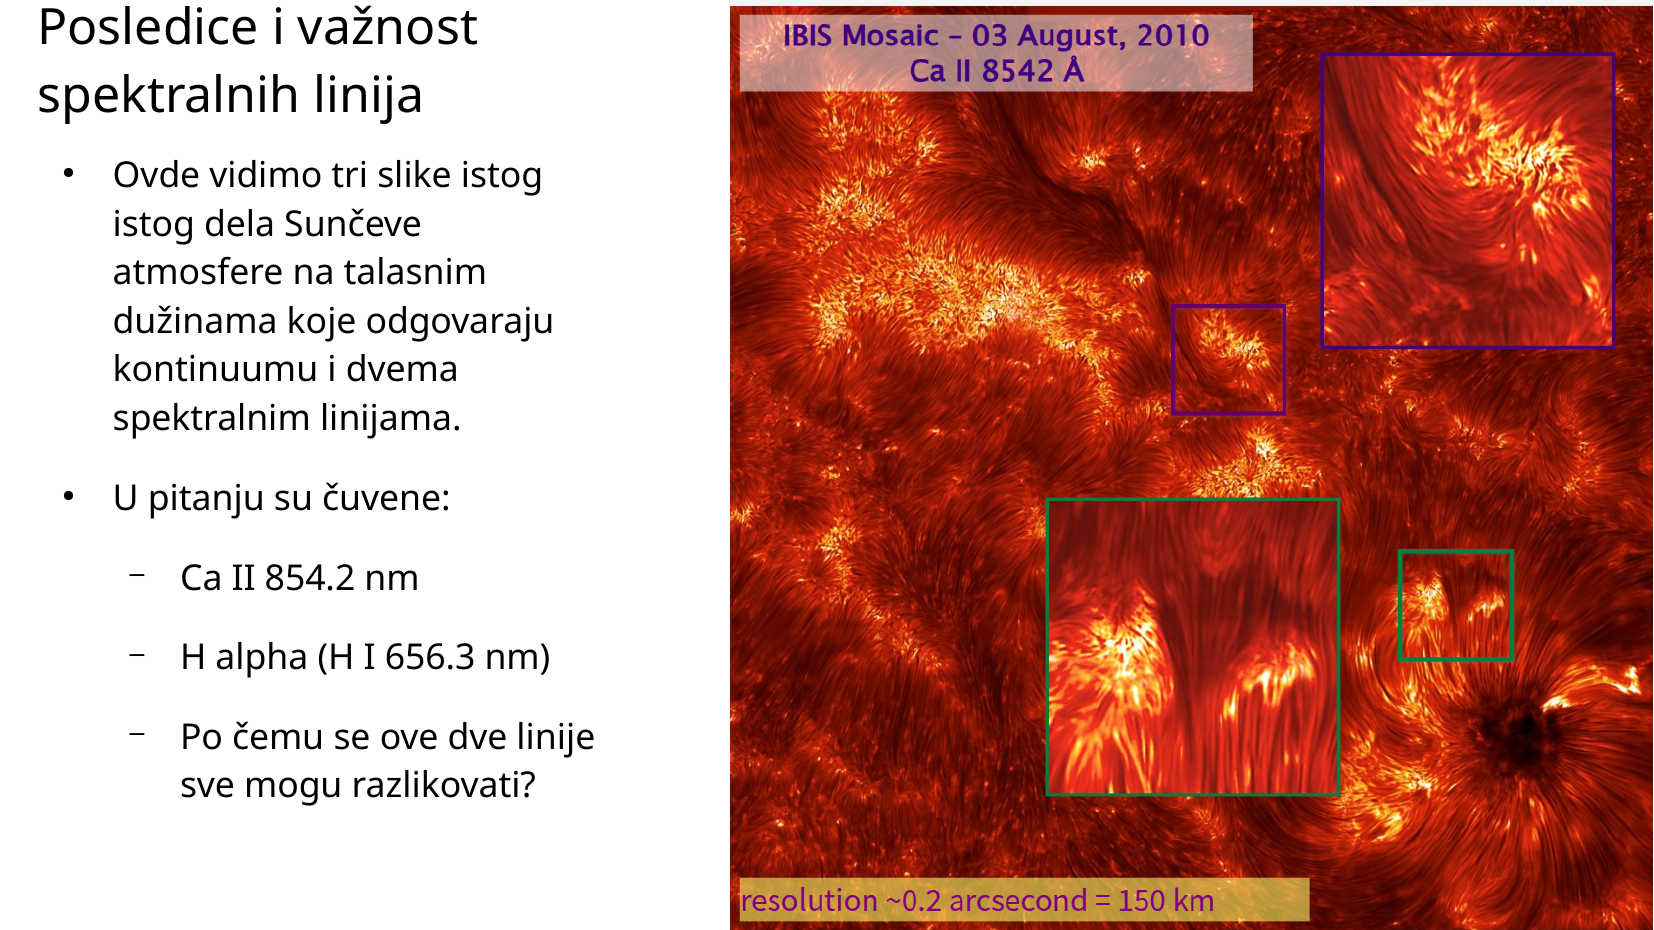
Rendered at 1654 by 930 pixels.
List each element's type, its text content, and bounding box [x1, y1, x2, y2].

title Posledice i važnost spektralnih linija [37, 0, 725, 119]
picture [729, 0, 1653, 930]
list Ovde vidimo tri slike istog istog dela Sunčeve atmosfere na talasnim dužinama koje odgovaraju kontinuumu i dvema spektralnim linijama. U pitanju su čuvene: Ca II 854.2 nm H alpha (H I 656.3 nm) Po čemu se ove dve linije sve mogu razlikovati? [45, 149, 601, 880]
